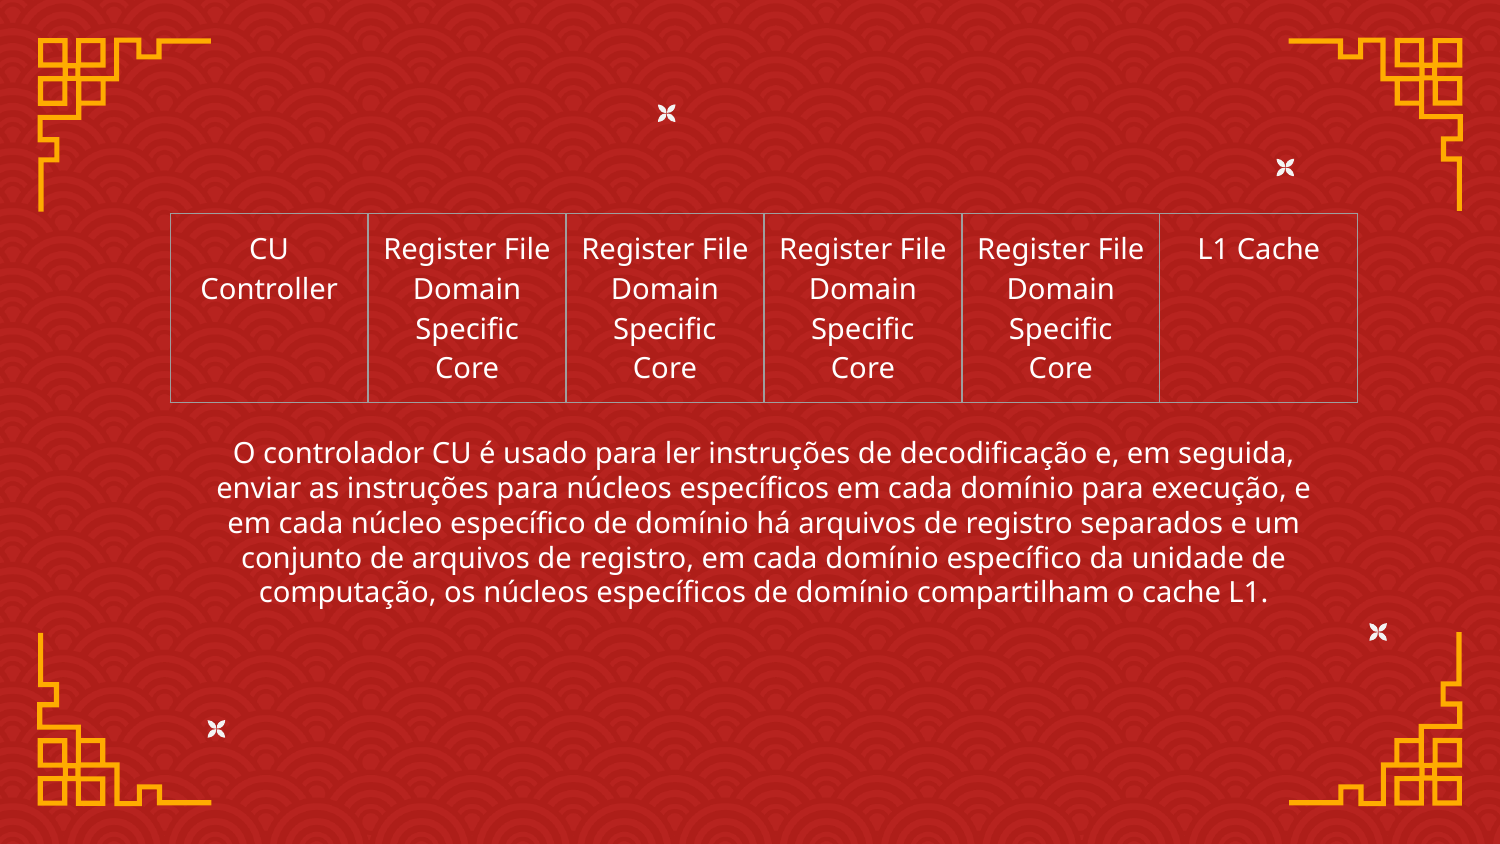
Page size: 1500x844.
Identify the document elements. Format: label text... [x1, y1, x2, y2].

table_header Register File Domain Specific Core [963, 214, 1159, 402]
table_header Register File Domain Specific Core [567, 214, 763, 402]
table_header CU Controller [171, 214, 367, 402]
table_header Register File Domain Specific Core [369, 214, 565, 402]
table_header L1 Cache [1160, 214, 1357, 402]
picture [0, 0, 1500, 844]
table_header Register File Domain Specific Core [765, 214, 961, 402]
subtitle O controlador CU é usado para ler instruções de decodificação e, em seguida, enviar as instruções para núcleos específicos em cada domínio para execução, e em cada núcleo específico de domínio há arquivos de registro separados e um conjunto de arquivos de registro, em cada domínio específico da unidade de computação, os núcleos específicos de domínio compartilham o cache L1. [193, 418, 1335, 735]
